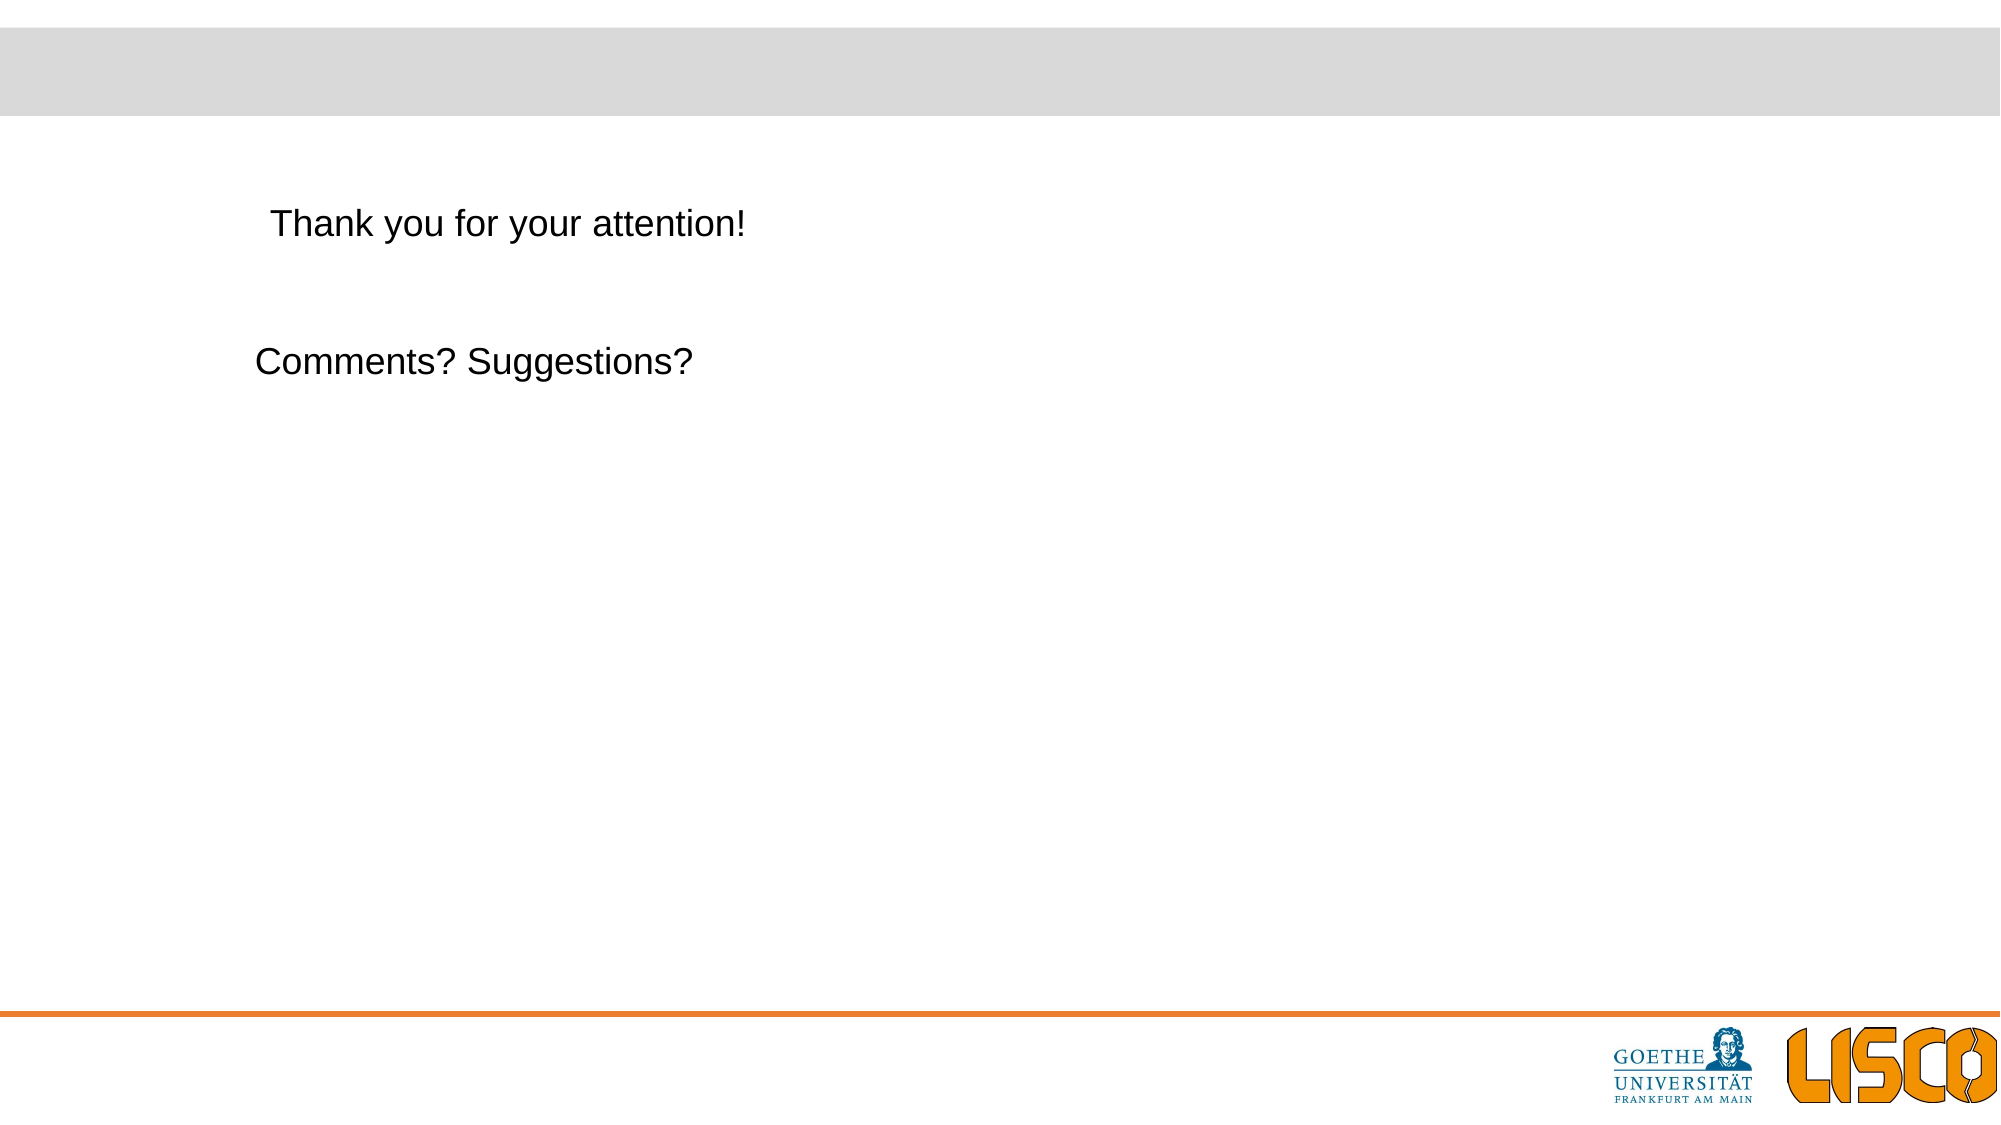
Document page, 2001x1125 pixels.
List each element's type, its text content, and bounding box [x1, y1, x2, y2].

picture [1787, 1027, 1997, 1103]
picture [1614, 1027, 1752, 1103]
picture [1733, 1027, 1752, 1067]
text_box Thank you for your attention! [255, 195, 1591, 252]
text_box Comments? Suggestions? [240, 333, 1576, 390]
text_box [0, 27, 2000, 116]
